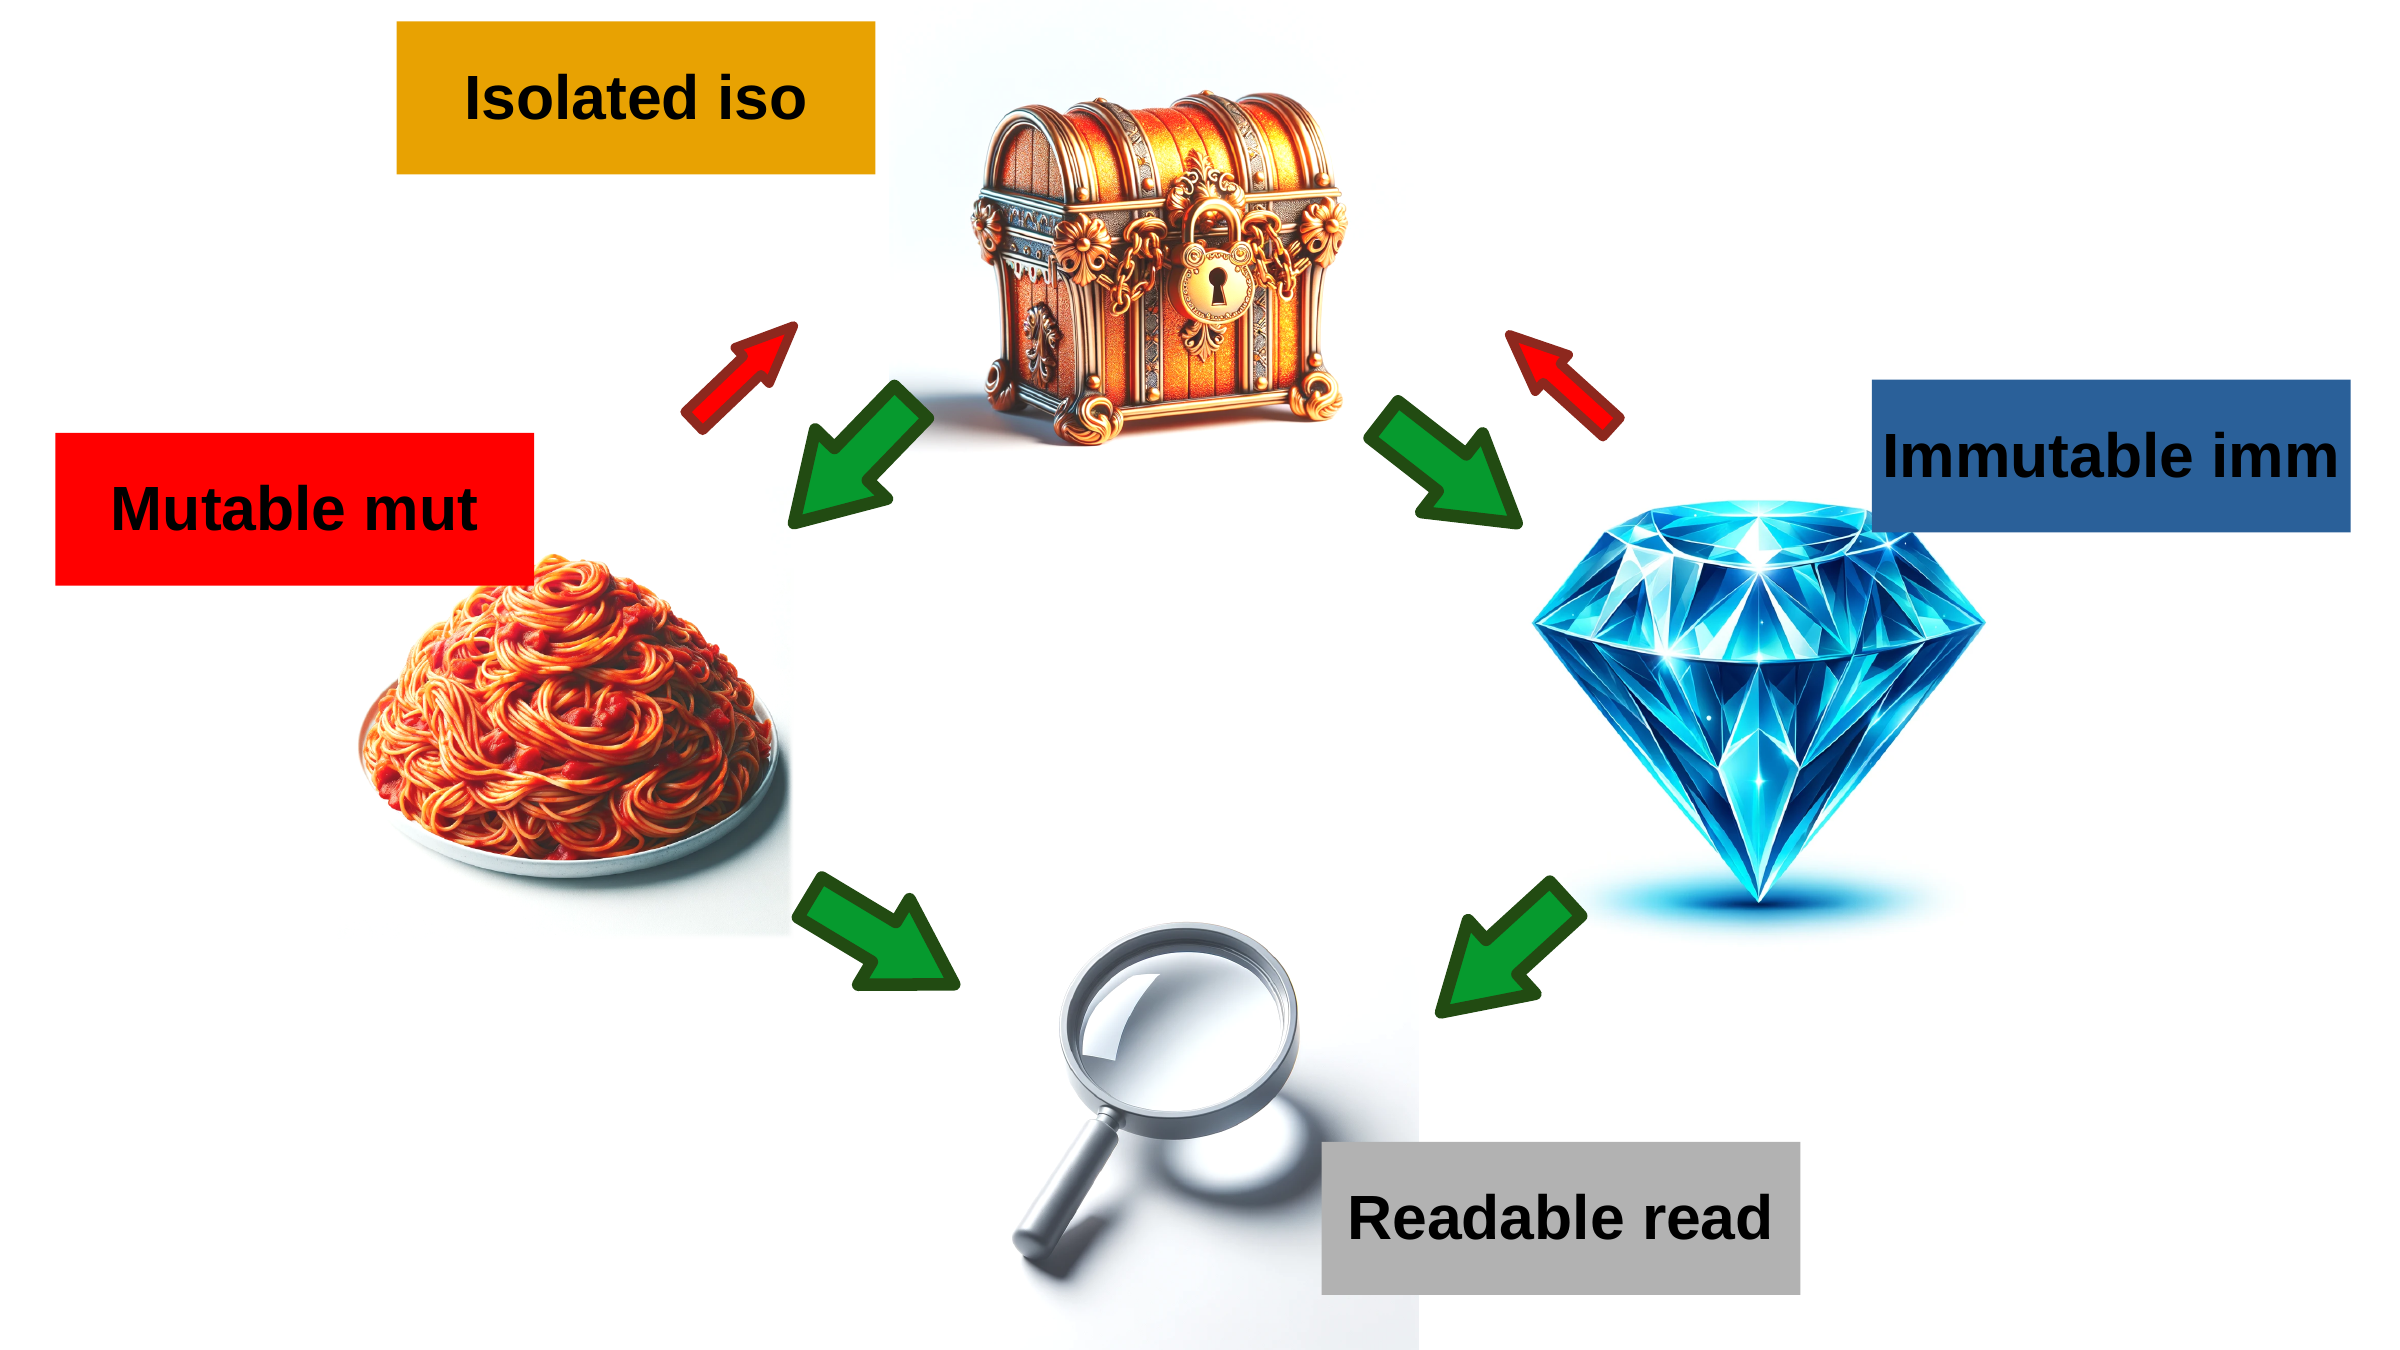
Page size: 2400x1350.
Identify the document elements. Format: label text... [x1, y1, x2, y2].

text_box [685, 326, 794, 431]
picture [898, 835, 1419, 1350]
text_box [1509, 334, 1621, 437]
picture [1476, 429, 2033, 986]
text_box Readable read [1321, 1141, 1801, 1295]
text_box [793, 385, 928, 524]
text_box Immutable imm [1871, 379, 2351, 533]
text_box Isolated iso [396, 21, 876, 175]
text_box [797, 877, 955, 985]
picture [889, 0, 1426, 514]
text_box [1441, 881, 1582, 1013]
text_box [1369, 401, 1517, 524]
picture [337, 483, 794, 939]
text_box Mutable mut [55, 432, 535, 586]
